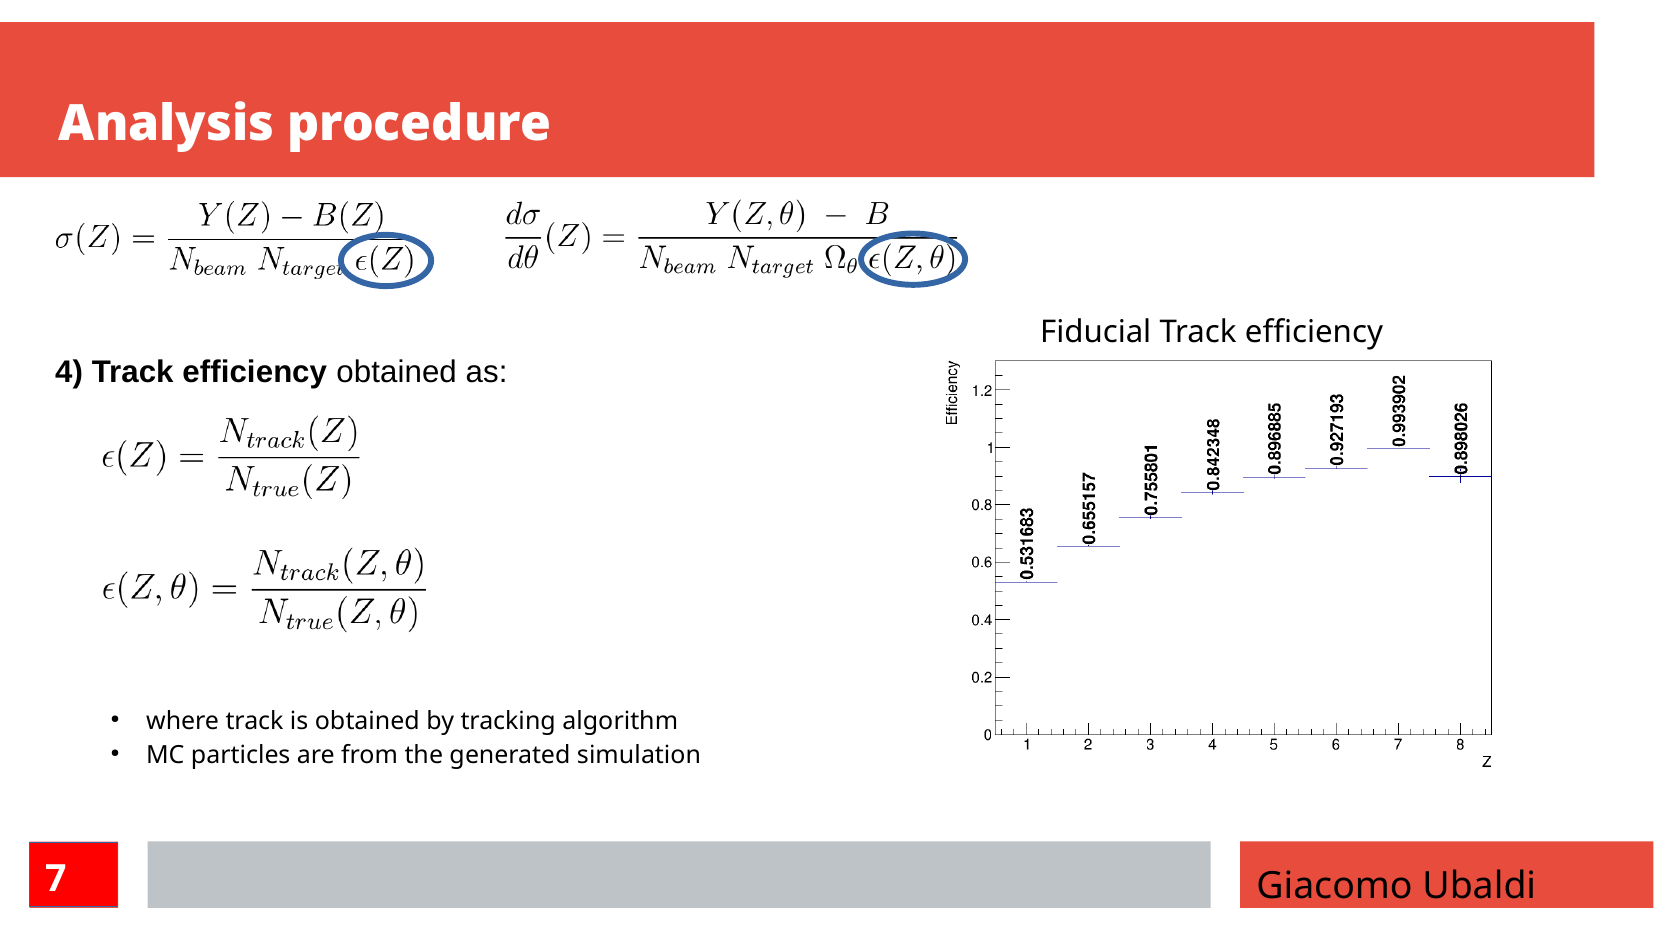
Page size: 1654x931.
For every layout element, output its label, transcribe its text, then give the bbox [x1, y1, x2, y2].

picture [488, 182, 980, 292]
text_box Fiducial Track efficiency [1025, 301, 1504, 389]
picture [80, 391, 441, 657]
text_box [29, 842, 118, 907]
picture [344, 238, 416, 279]
text_box Giacomo Ubaldi [1241, 850, 1568, 910]
picture [55, 201, 416, 279]
text_box 7 [30, 844, 86, 903]
text_box where track is obtained by tracking algorithm MC particles are from the generated simulation [95, 695, 754, 769]
text_box 4) Track efficiency obtained as: [5, 343, 933, 485]
picture [933, 314, 1553, 781]
title Analysis procedure [59, 44, 1595, 156]
